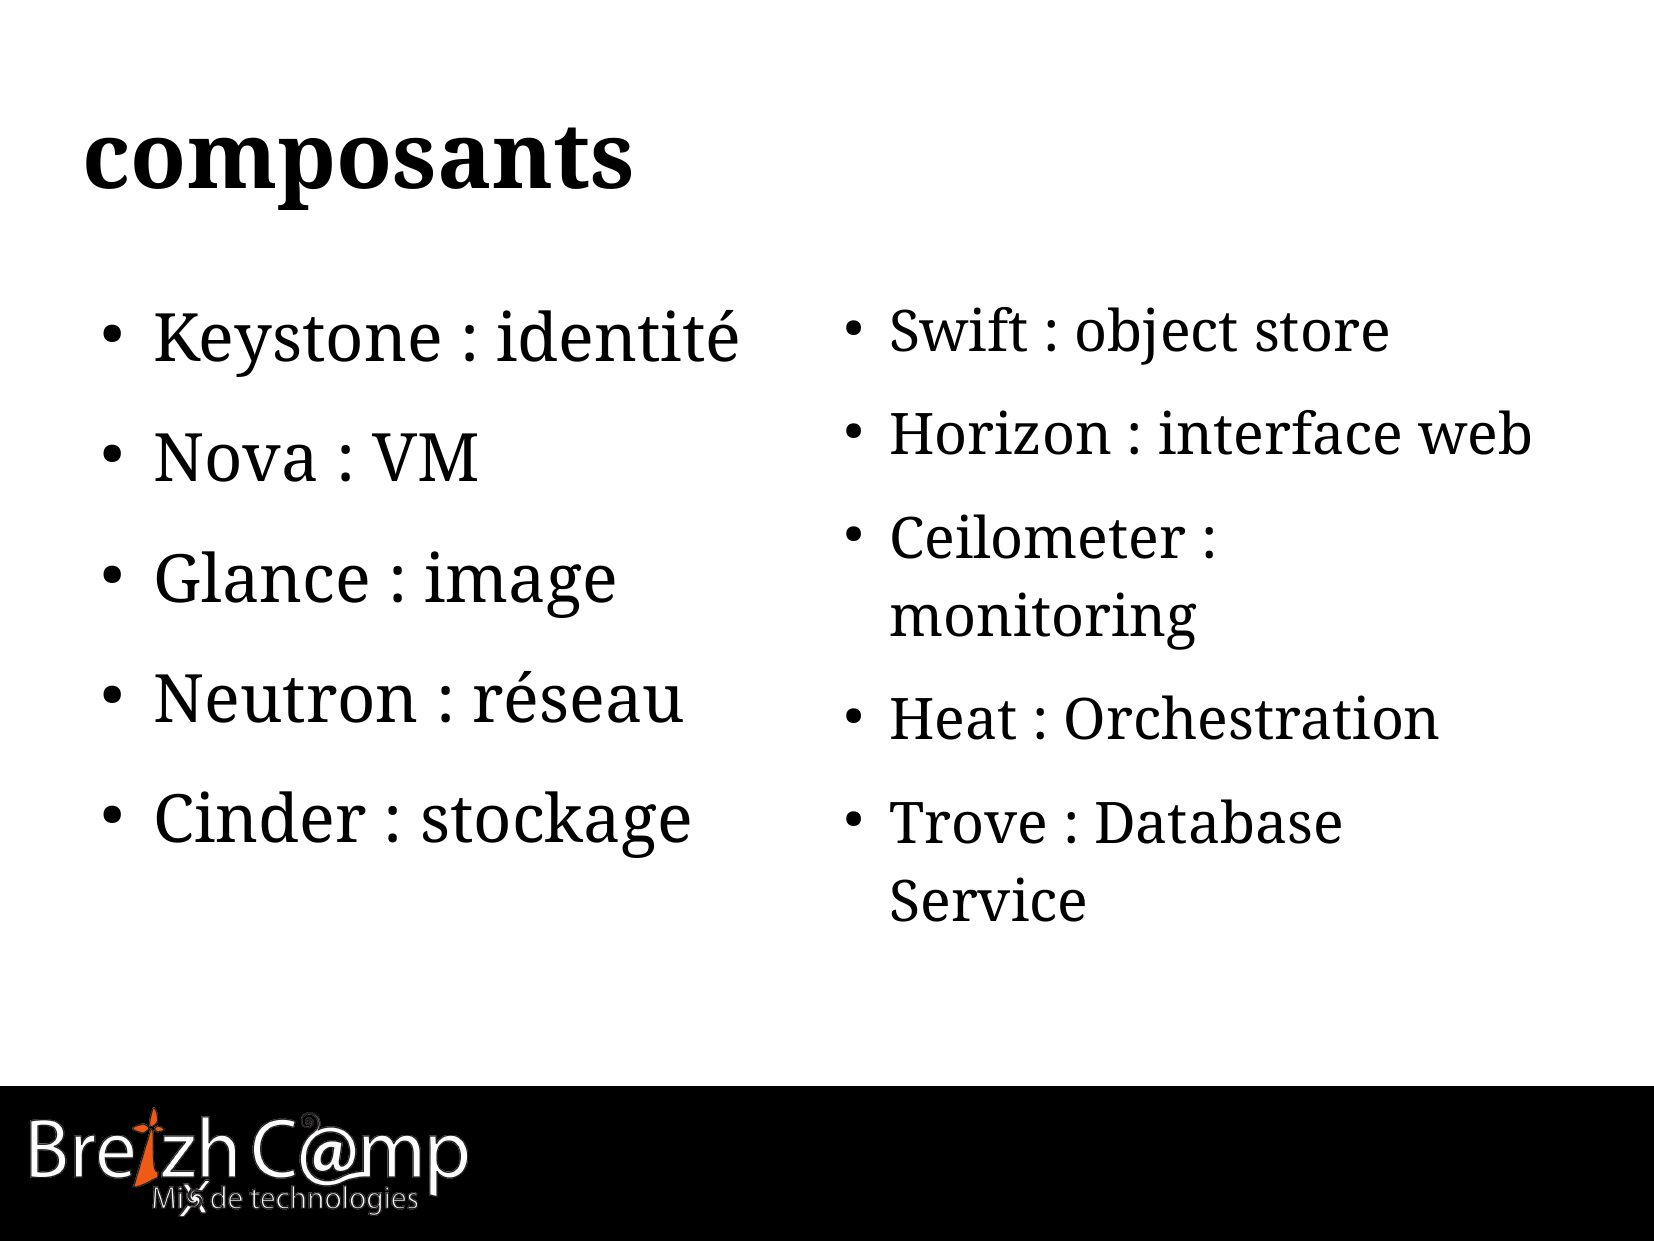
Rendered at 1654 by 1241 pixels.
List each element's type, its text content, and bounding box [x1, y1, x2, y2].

picture [30, 1107, 468, 1217]
list Keystone : identité Nova : VM Glance : image Neutron : réseau Cinder : stockage [82, 290, 793, 1010]
title composants [82, 49, 1571, 257]
list Swift : object store Horizon : interface web Ceilometer : monitoring Heat : Orchestration Trove : Database Service [828, 290, 1539, 1010]
